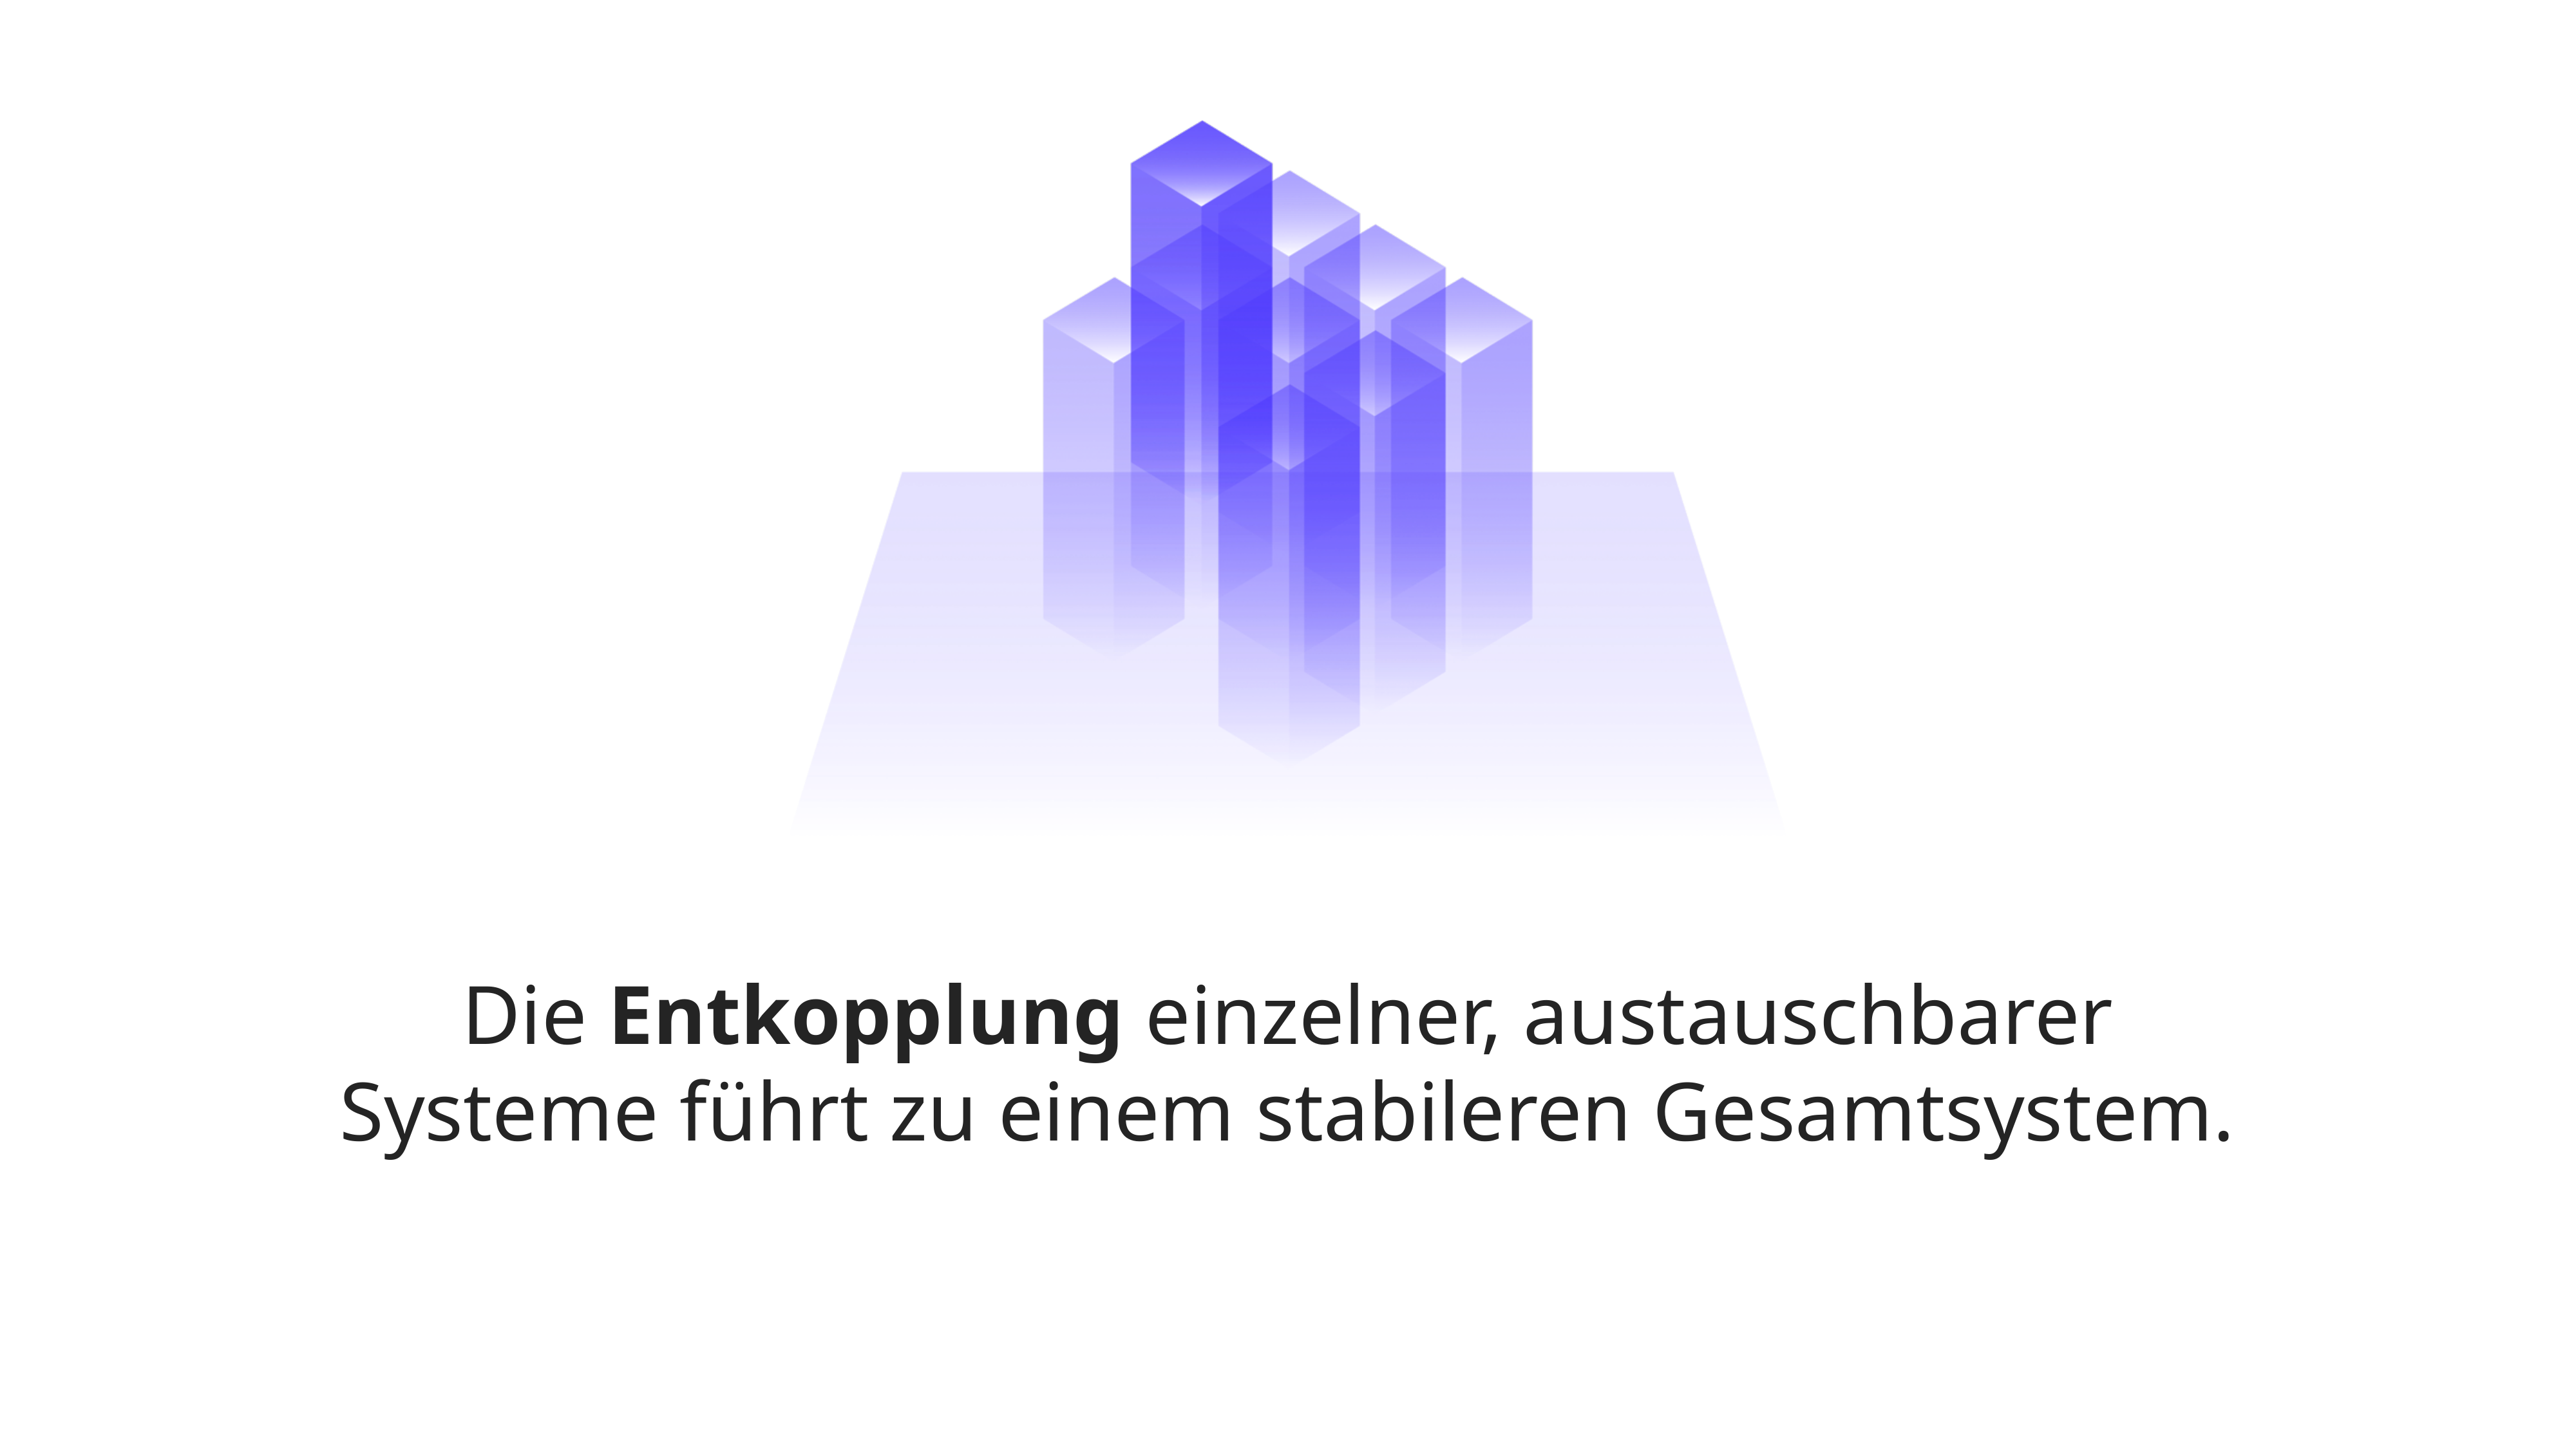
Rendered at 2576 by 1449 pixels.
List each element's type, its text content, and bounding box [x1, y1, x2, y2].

list Die Entkopplung einzelner, austauschbarer Systeme führt zu einem stabileren Gesamtsystem. [301, 775, 2275, 1345]
picture [787, 120, 1789, 840]
